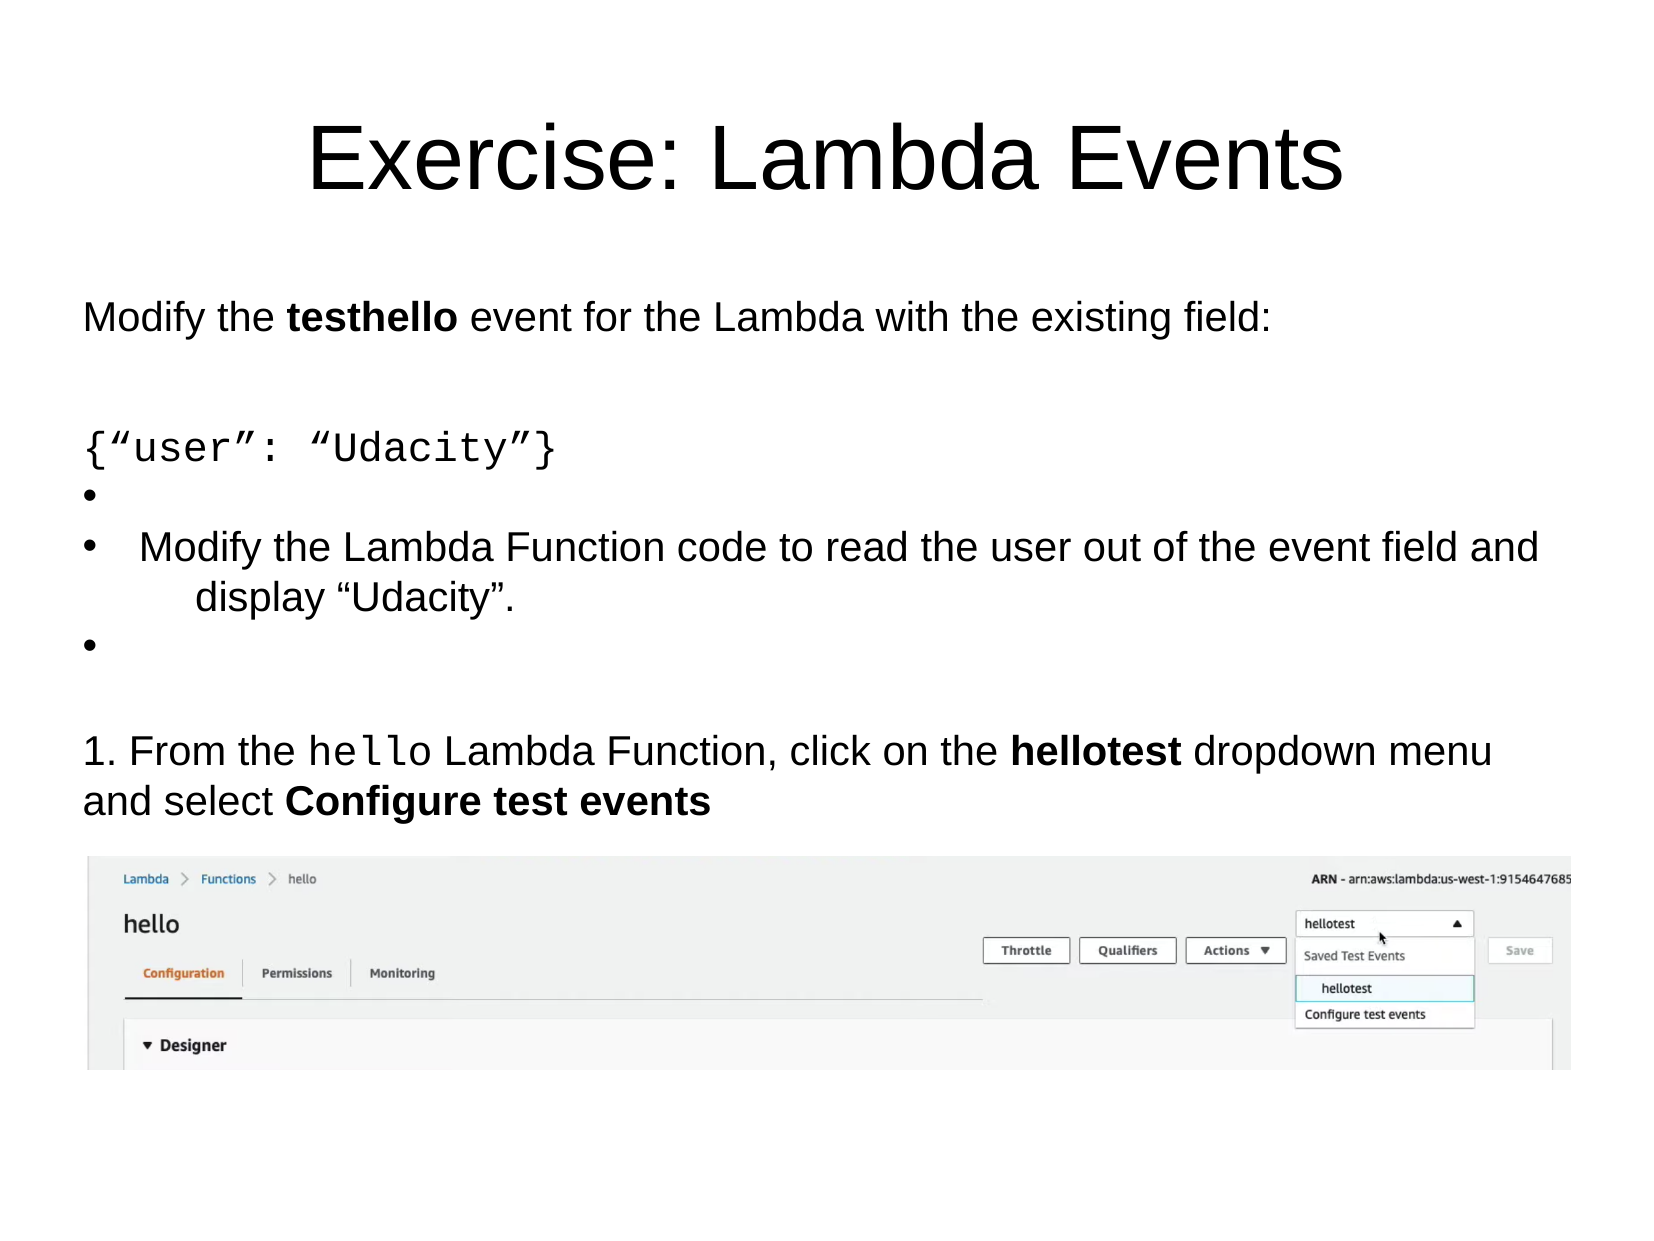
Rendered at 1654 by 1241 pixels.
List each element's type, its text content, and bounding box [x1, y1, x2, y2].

list Modify the testhello event for the Lambda with the existing field: {“user”: “Udacity”} Modify the Lambda Function code to read the user out of the event field and display “Udacity”. [82, 290, 1571, 644]
title Exercise: Lambda Events [82, 49, 1571, 257]
picture [73, 856, 1571, 1071]
text_box 1. From the hello Lambda Function, click on the hellotest dropdown menu and select Configure test events [82, 723, 1571, 856]
